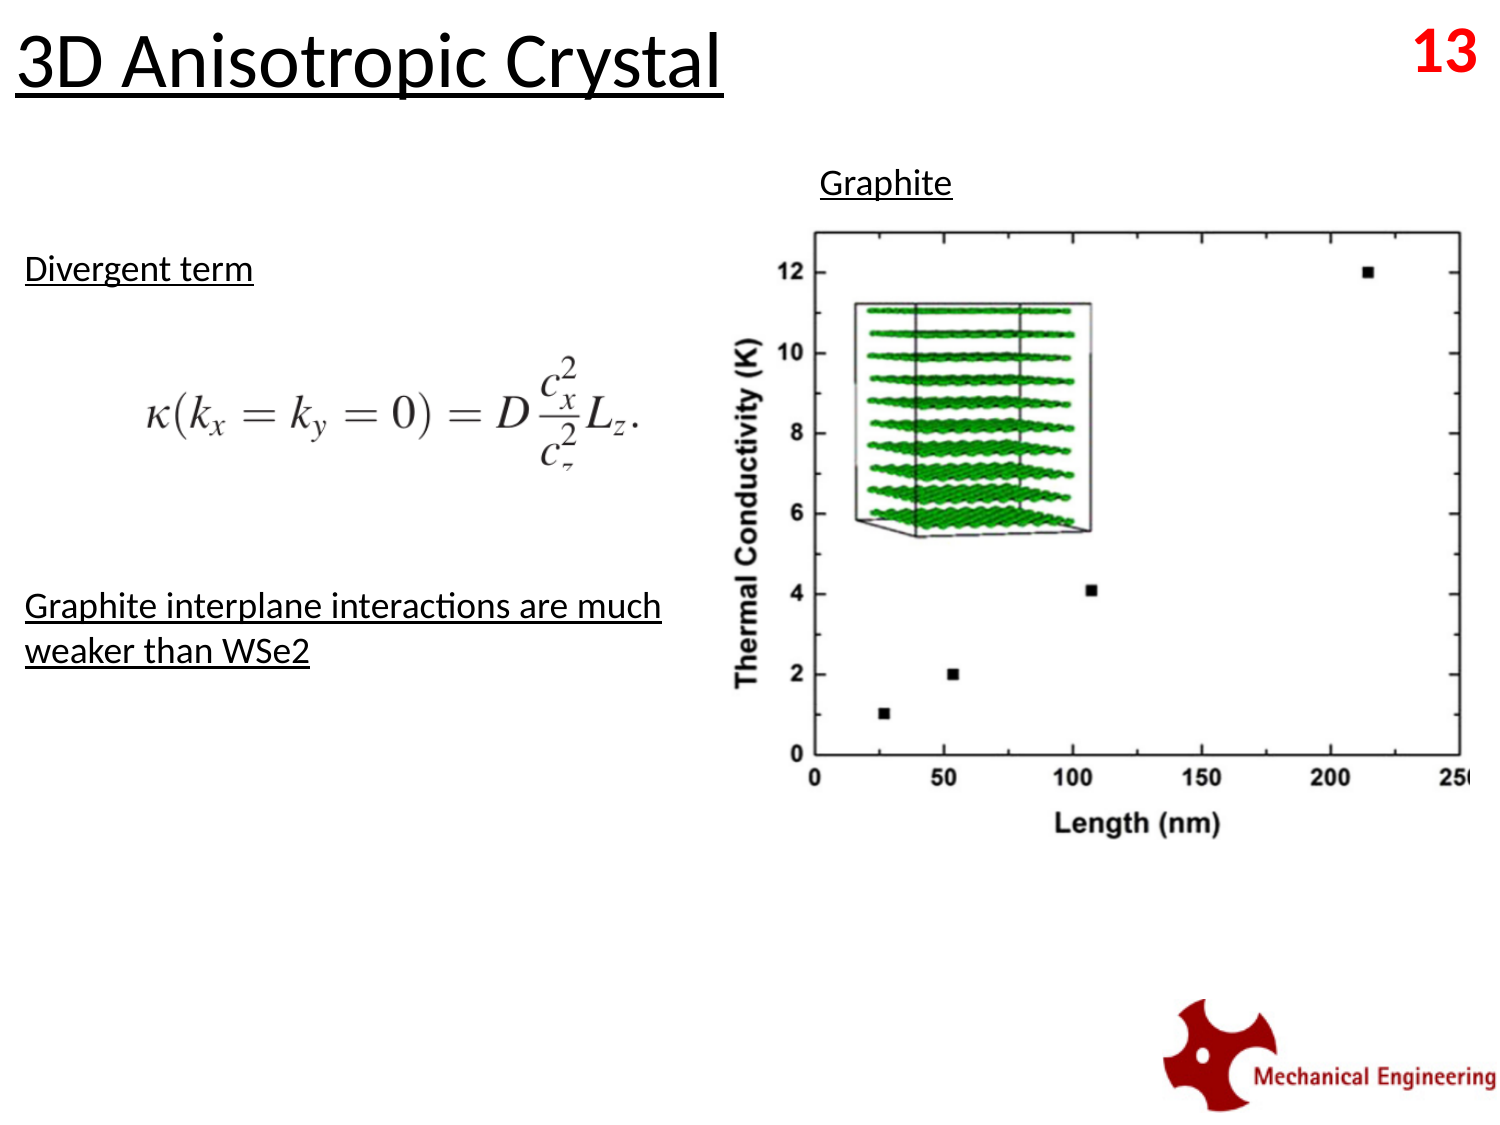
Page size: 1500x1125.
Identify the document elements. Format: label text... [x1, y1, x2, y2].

title 3D Anisotropic Crystal [0, 0, 1500, 150]
picture [75, 345, 675, 471]
title Graphite [804, 120, 1500, 240]
title Divergent term [9, 206, 706, 327]
picture [1162, 999, 1497, 1113]
text_box 13 [1395, 0, 1493, 93]
picture [721, 210, 1471, 840]
title Graphite interplane interactions are much weaker than WSe2 [9, 566, 706, 687]
